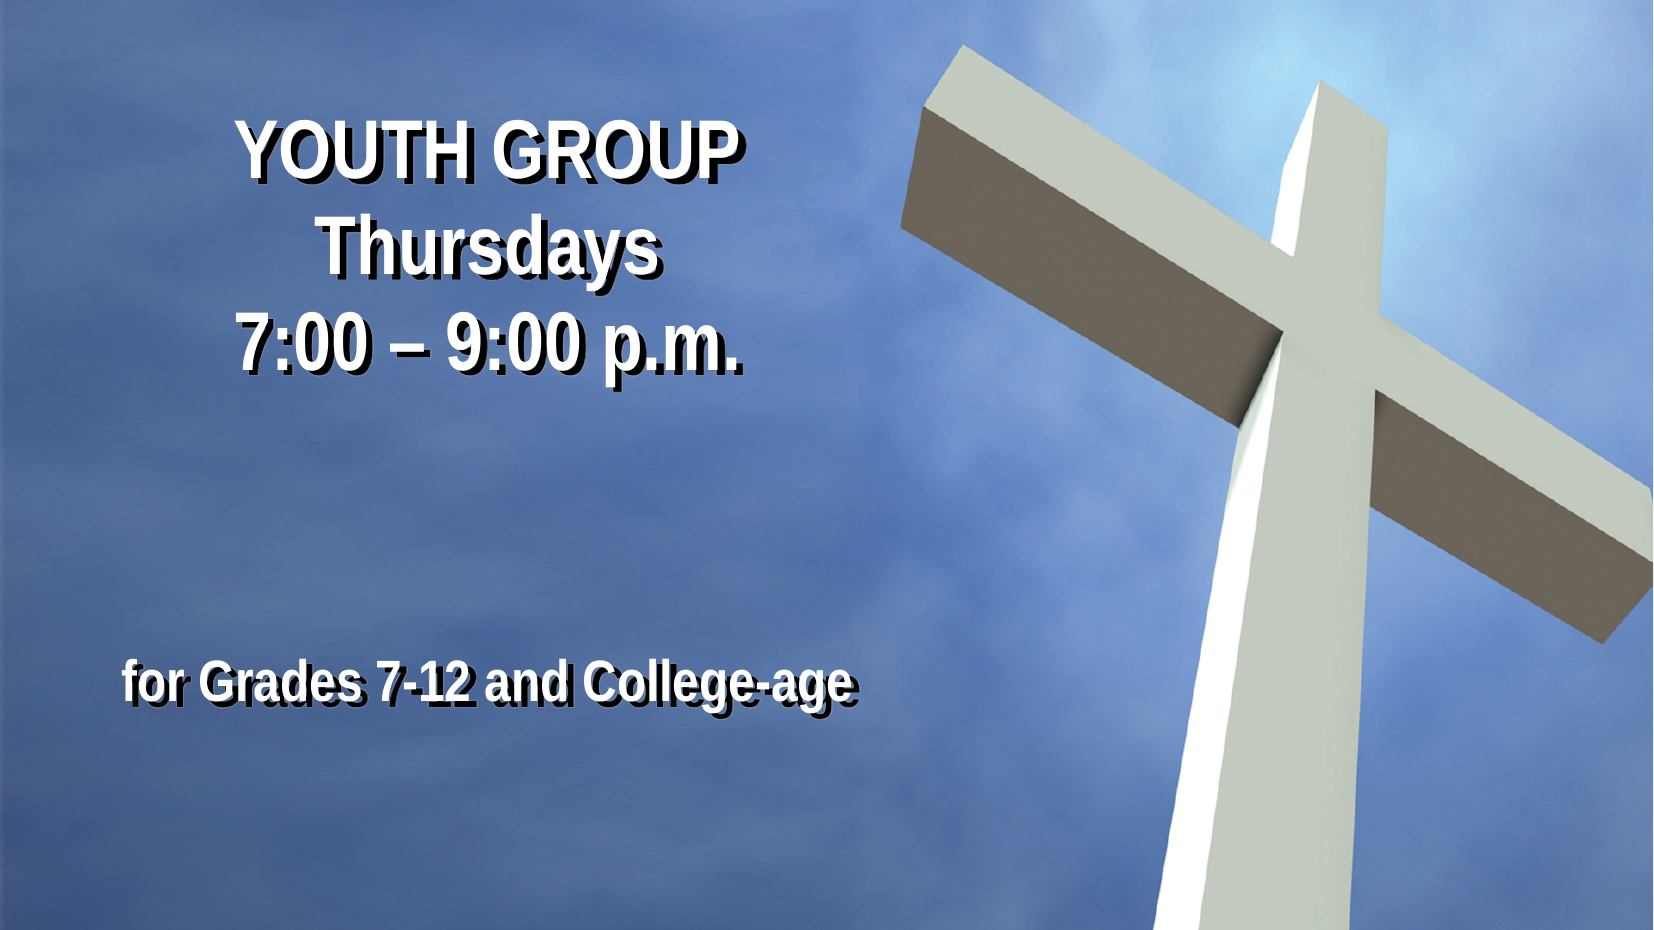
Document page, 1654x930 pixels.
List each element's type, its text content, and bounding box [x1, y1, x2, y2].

picture [0, 0, 1654, 930]
text_box YOUTH GROUP Thursdays 7:00 – 9:00 p.m. for Grades 7-12 and College-age [75, 93, 901, 840]
